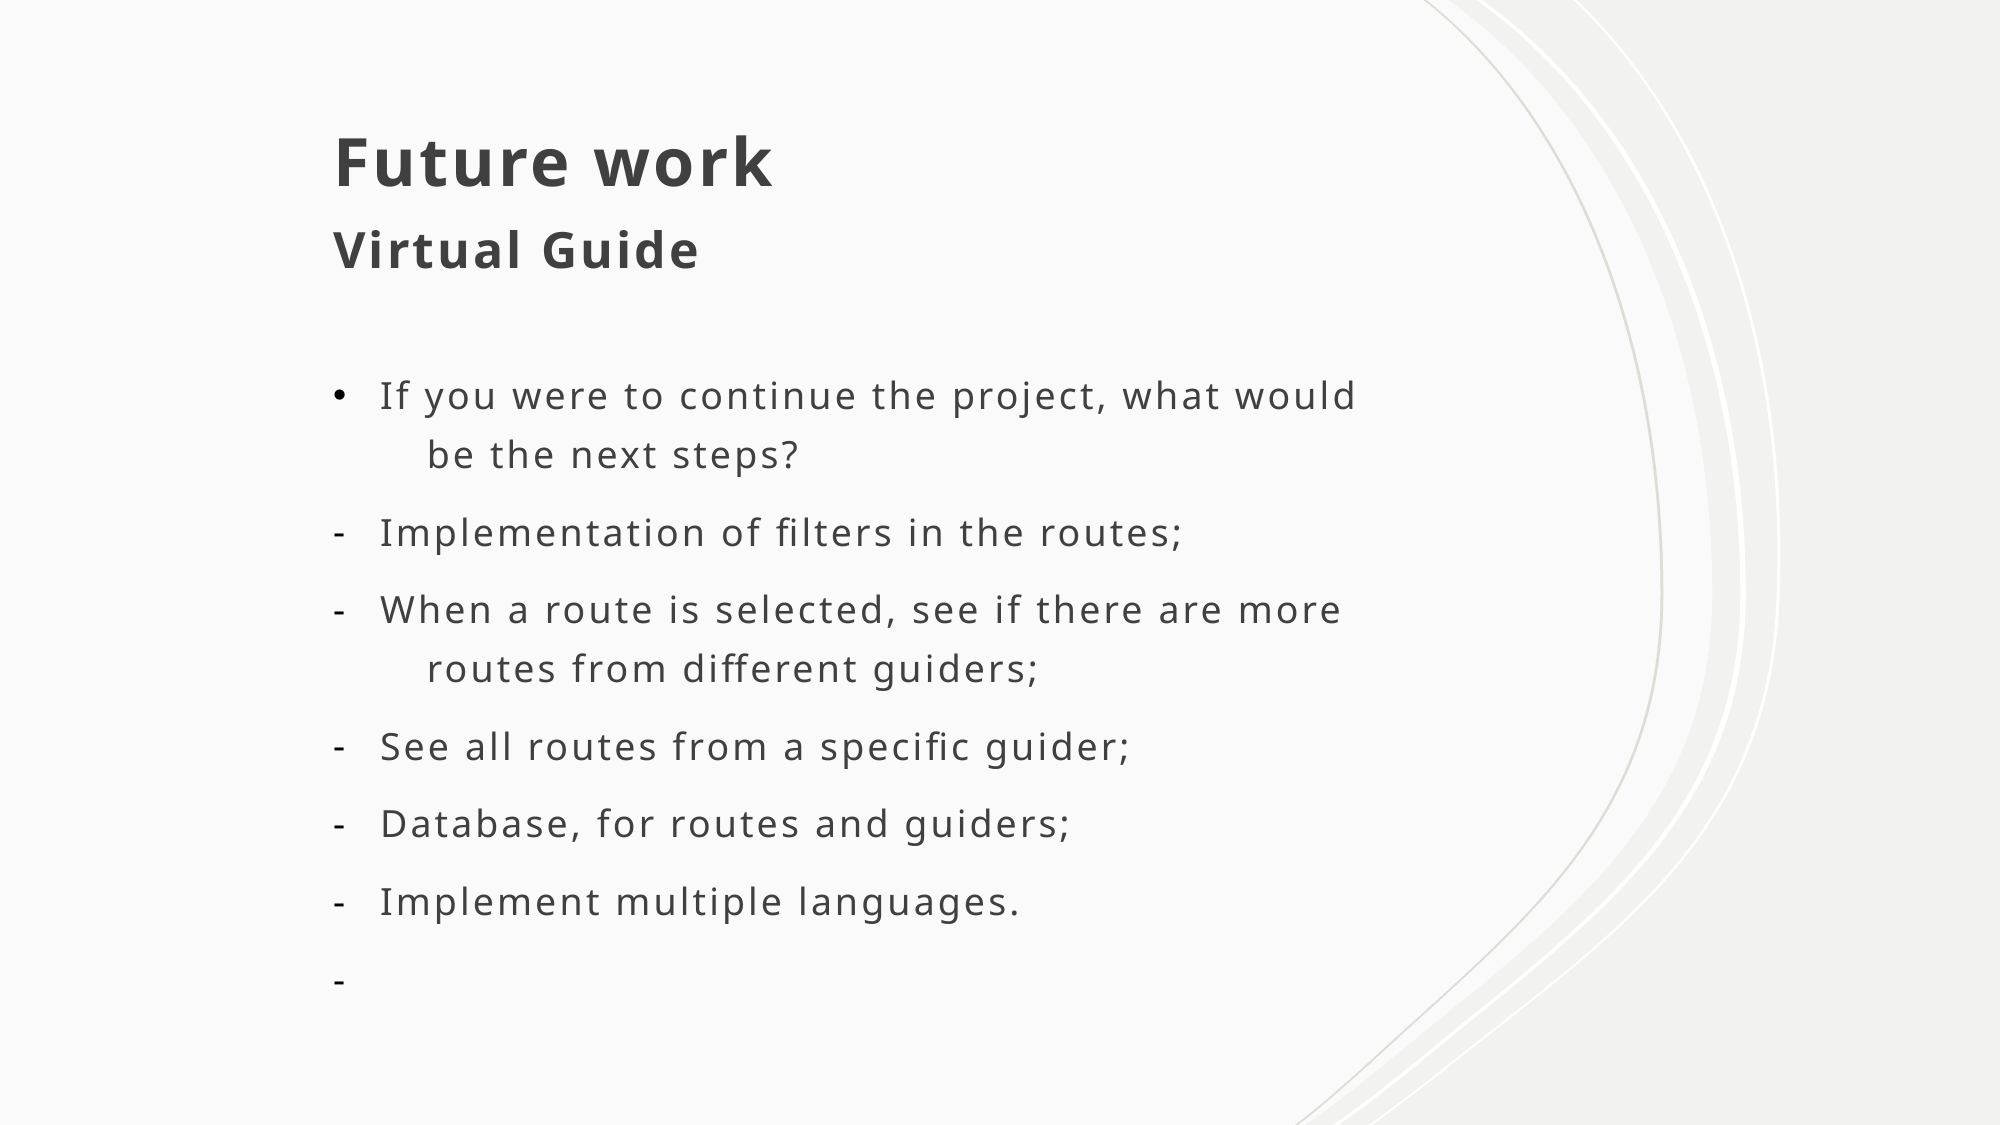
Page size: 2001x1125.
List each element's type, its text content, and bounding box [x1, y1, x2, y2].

text_box [0, 0, 2000, 1125]
title Future work Virtual Guide [315, 72, 1870, 294]
list If you were to continue the project, what would be the next steps? Implementation of filters in the routes; When a route is selected, see if there are more routes from different guiders; See all routes from a specific guider; Database, for routes and guiders; Implement multiple languages. [315, 340, 1441, 940]
